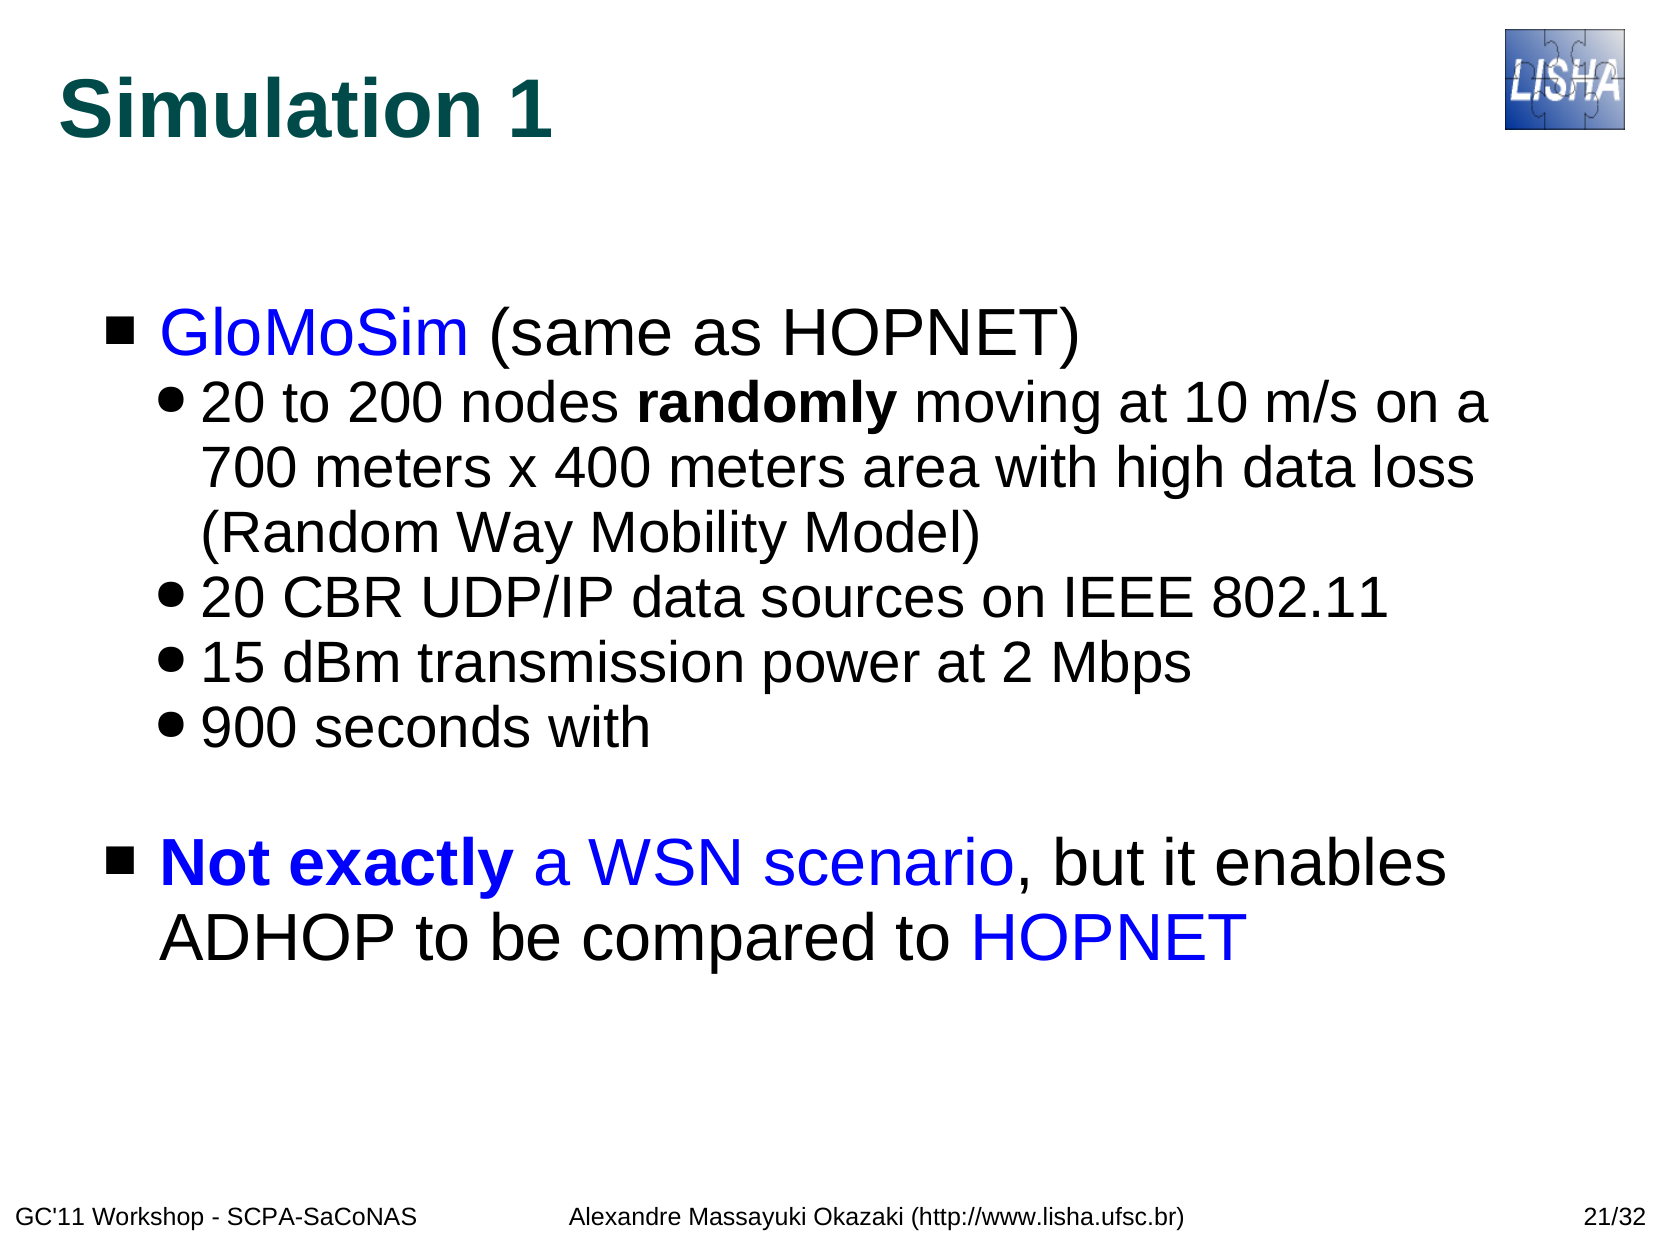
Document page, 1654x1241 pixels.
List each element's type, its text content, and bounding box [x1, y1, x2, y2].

picture [1595, 29, 1625, 130]
title Simulation 1 [58, 11, 1595, 219]
list GloMoSim (same as HOPNET) 20 to 200 nodes randomly moving at 10 m/s on a 700 meters x 400 meters area with high data loss (Random Way Mobility Model) 20 CBR UDP/IP data sources on IEEE 802.11 15 dBm transmission power at 2 Mbps 900 seconds with Not exactly a WSN scenario, but it enables ADHOP to be compared to HOPNET [59, 295, 1595, 1182]
